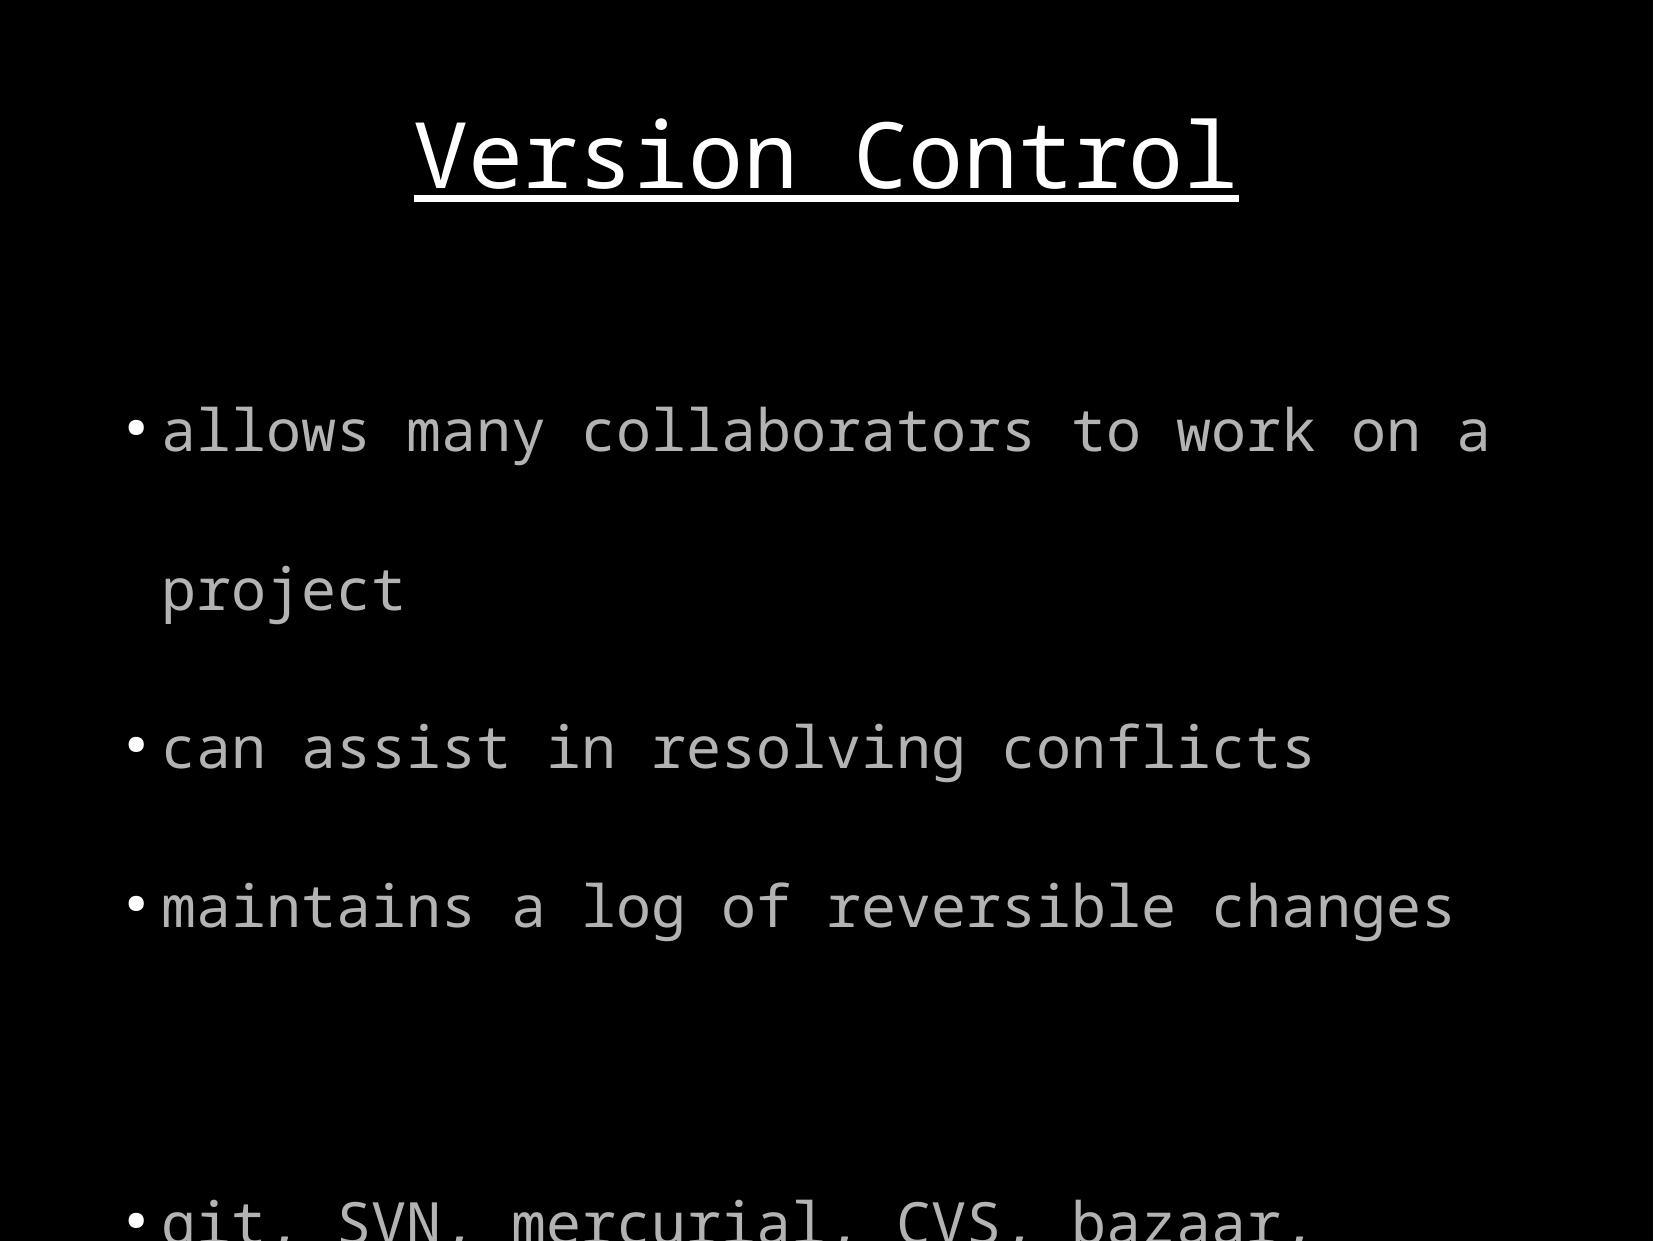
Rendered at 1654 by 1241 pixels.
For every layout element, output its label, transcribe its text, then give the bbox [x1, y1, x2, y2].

table_header allows many collaborators to work on a project can assist in resolving conflicts maintains a log of reversible changes git, SVN, mercurial, CVS, bazaar, subversion [111, 303, 1531, 1241]
table_header [1531, 303, 1566, 1241]
title Version Control [82, 49, 1571, 257]
